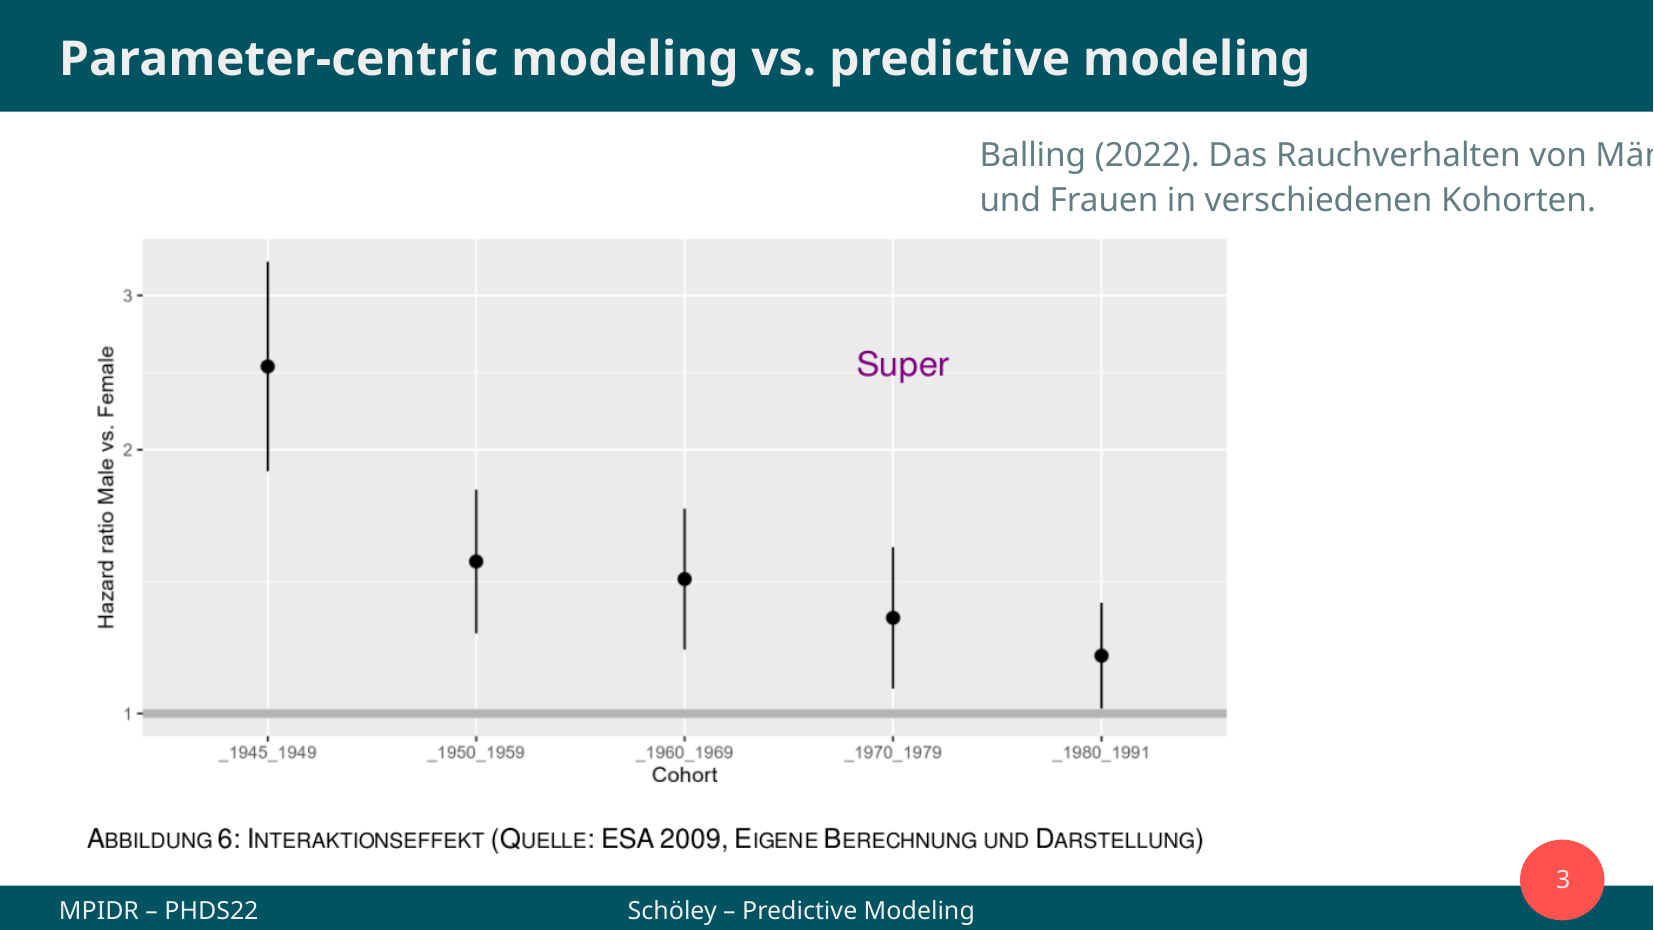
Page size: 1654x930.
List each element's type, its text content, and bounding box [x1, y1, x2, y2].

title Parameter-centric modeling vs. predictive modeling [58, 0, 1594, 117]
picture [54, 232, 1247, 868]
text_box Balling (2022). Das Rauchverhalten von Männern und Frauen in verschiedenen Kohorten. [964, 123, 1634, 216]
